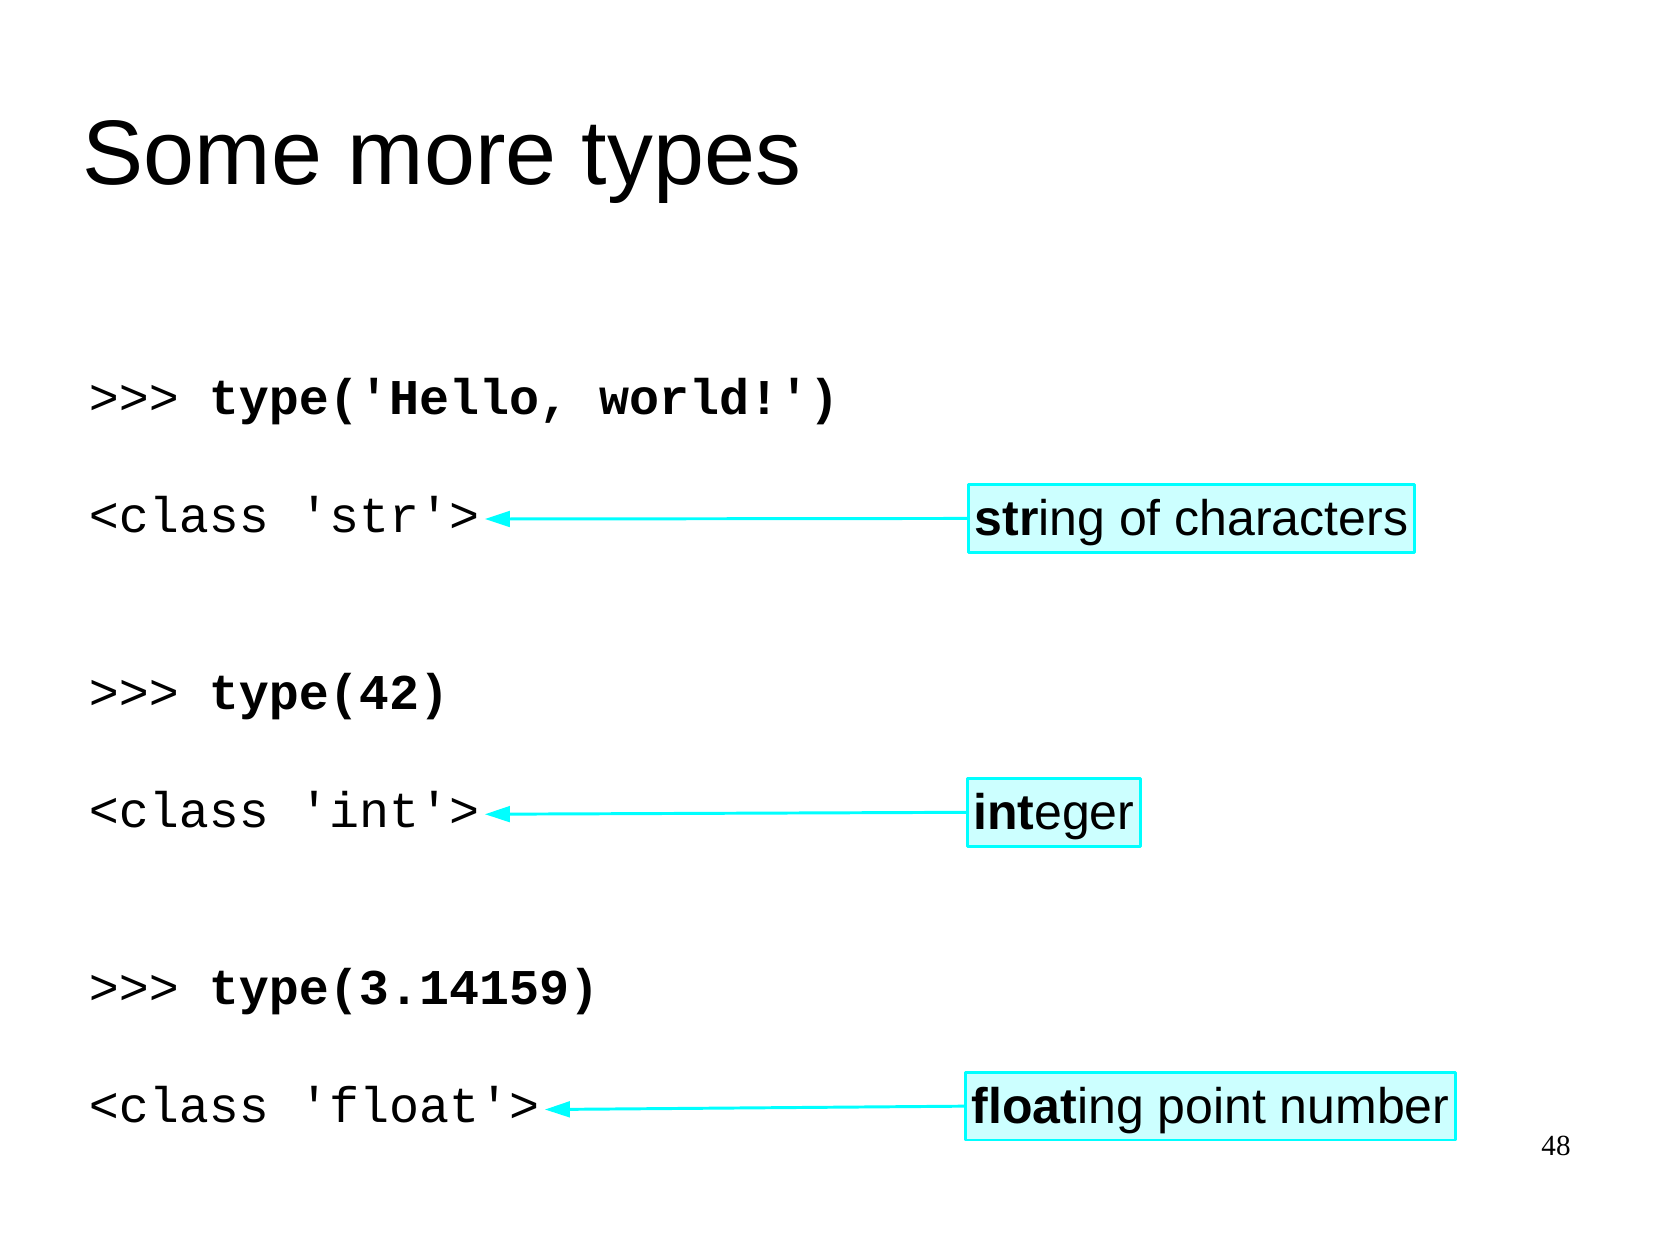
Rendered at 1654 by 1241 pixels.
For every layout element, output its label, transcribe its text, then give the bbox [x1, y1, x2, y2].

text_box <class 'str'> [82, 484, 486, 554]
text_box >>> [82, 957, 185, 1026]
text_box <class 'int'> [82, 779, 486, 849]
text_box type('Hello, world!') [202, 366, 846, 436]
title Some more types [82, 49, 1571, 257]
text_box string of characters [968, 484, 1415, 553]
text_box type(3.14159) [202, 957, 606, 1026]
text_box floating point number [965, 1072, 1456, 1141]
text_box type(42) [202, 661, 456, 731]
text_box integer [967, 778, 1141, 847]
text_box >>> [82, 661, 185, 731]
text_box <class 'float'> [82, 1075, 546, 1144]
text_box >>> [82, 366, 185, 436]
